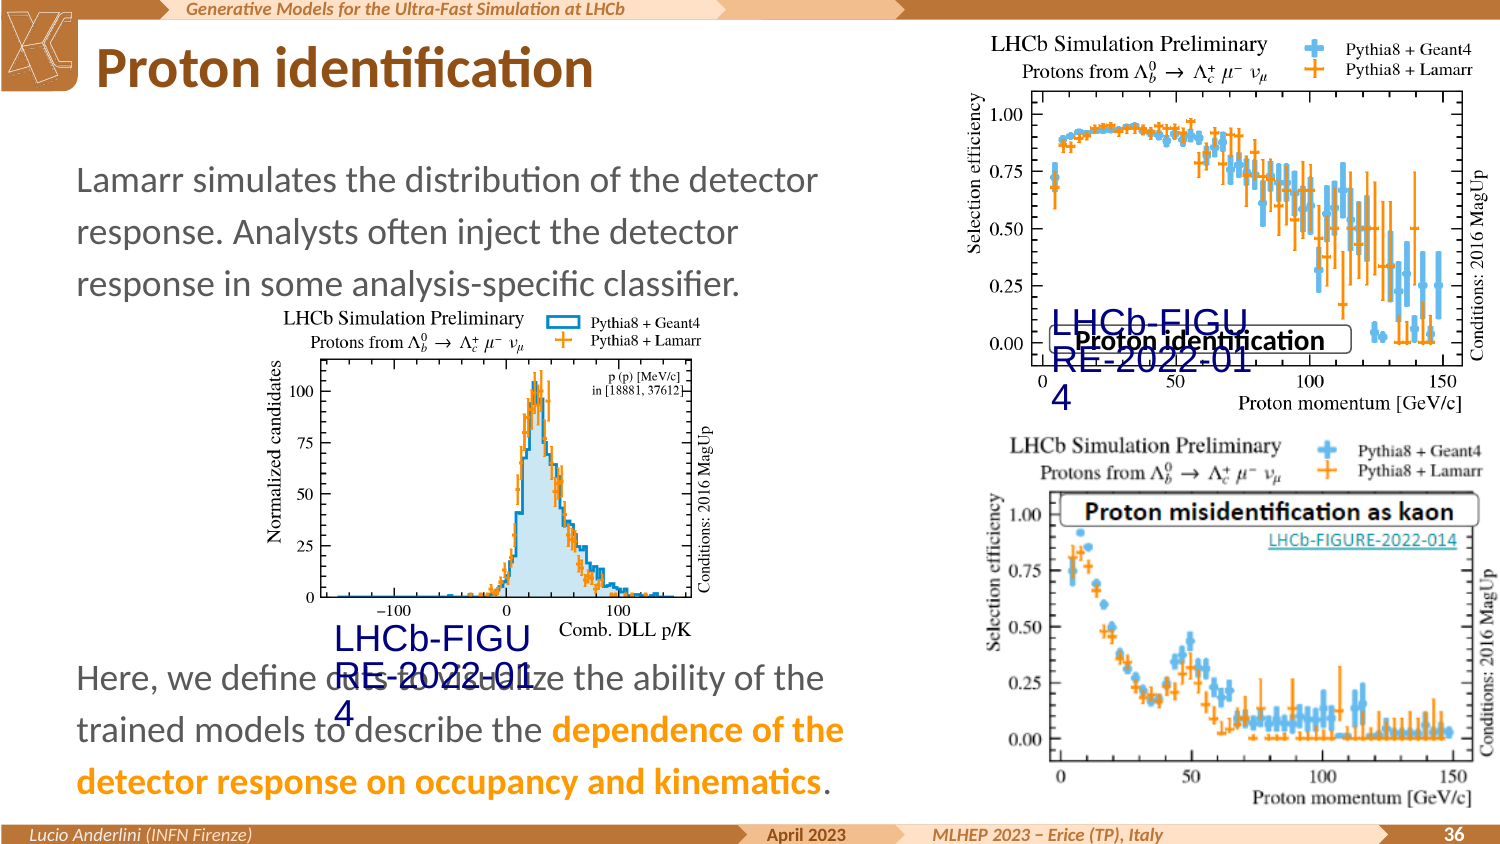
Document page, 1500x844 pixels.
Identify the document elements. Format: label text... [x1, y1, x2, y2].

slide_number <number> [1389, 812, 1480, 844]
picture [973, 432, 1500, 812]
title Proton identification [81, 14, 1480, 109]
list Lamarr simulates the distribution of the detector response. Analysts often inject the detector response in some analysis-specific classifier. [61, 133, 896, 326]
text_box Proton identification [1285, 325, 1352, 354]
picture [259, 326, 724, 631]
text_box Here, we define cuts to visualize the ability of the trained models to describe the dependence of the detector response on occupancy and kinematics. [61, 631, 896, 817]
text_box LHCb-FIGURE-2022-014 [1035, 282, 1285, 358]
text_box LHCb-FIGURE-2022-014 [318, 598, 567, 675]
picture [967, 22, 1500, 416]
